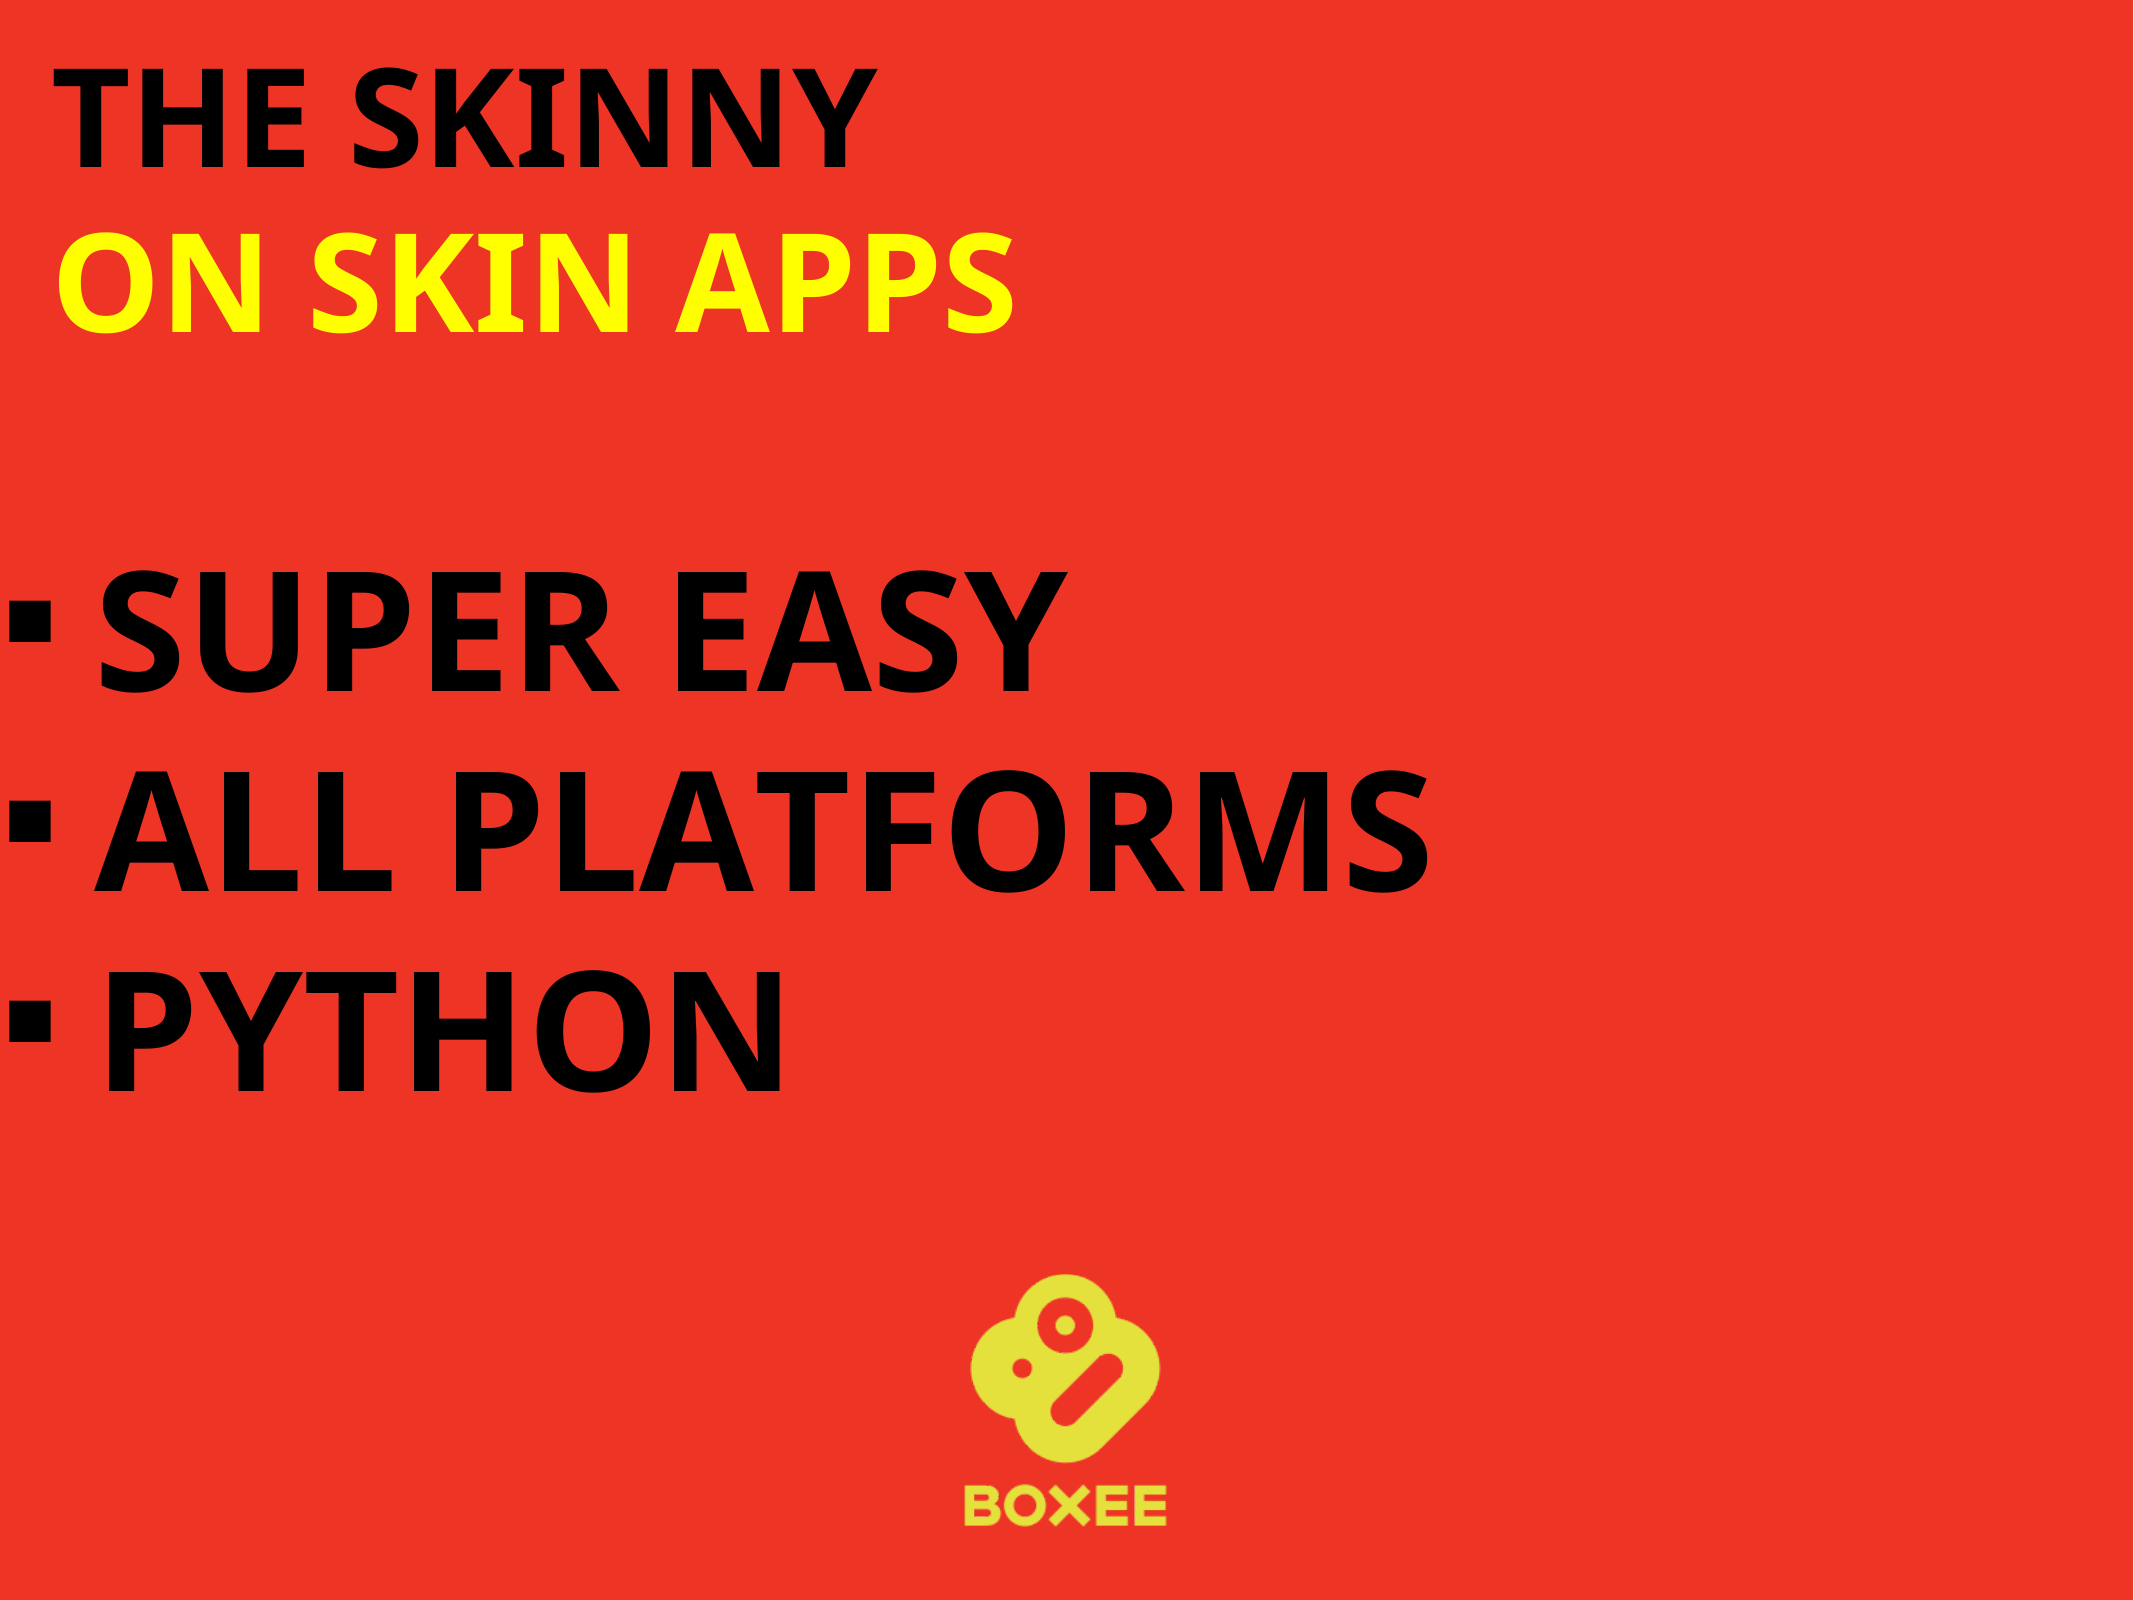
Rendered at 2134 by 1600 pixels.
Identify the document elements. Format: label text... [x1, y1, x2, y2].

text_box THE SKINNY ON SKIN APPS [41, 29, 2055, 426]
text_box SUPER EASY ALL PLATFORMS PYTHON [0, 524, 2134, 1538]
picture [964, 1274, 1167, 1527]
